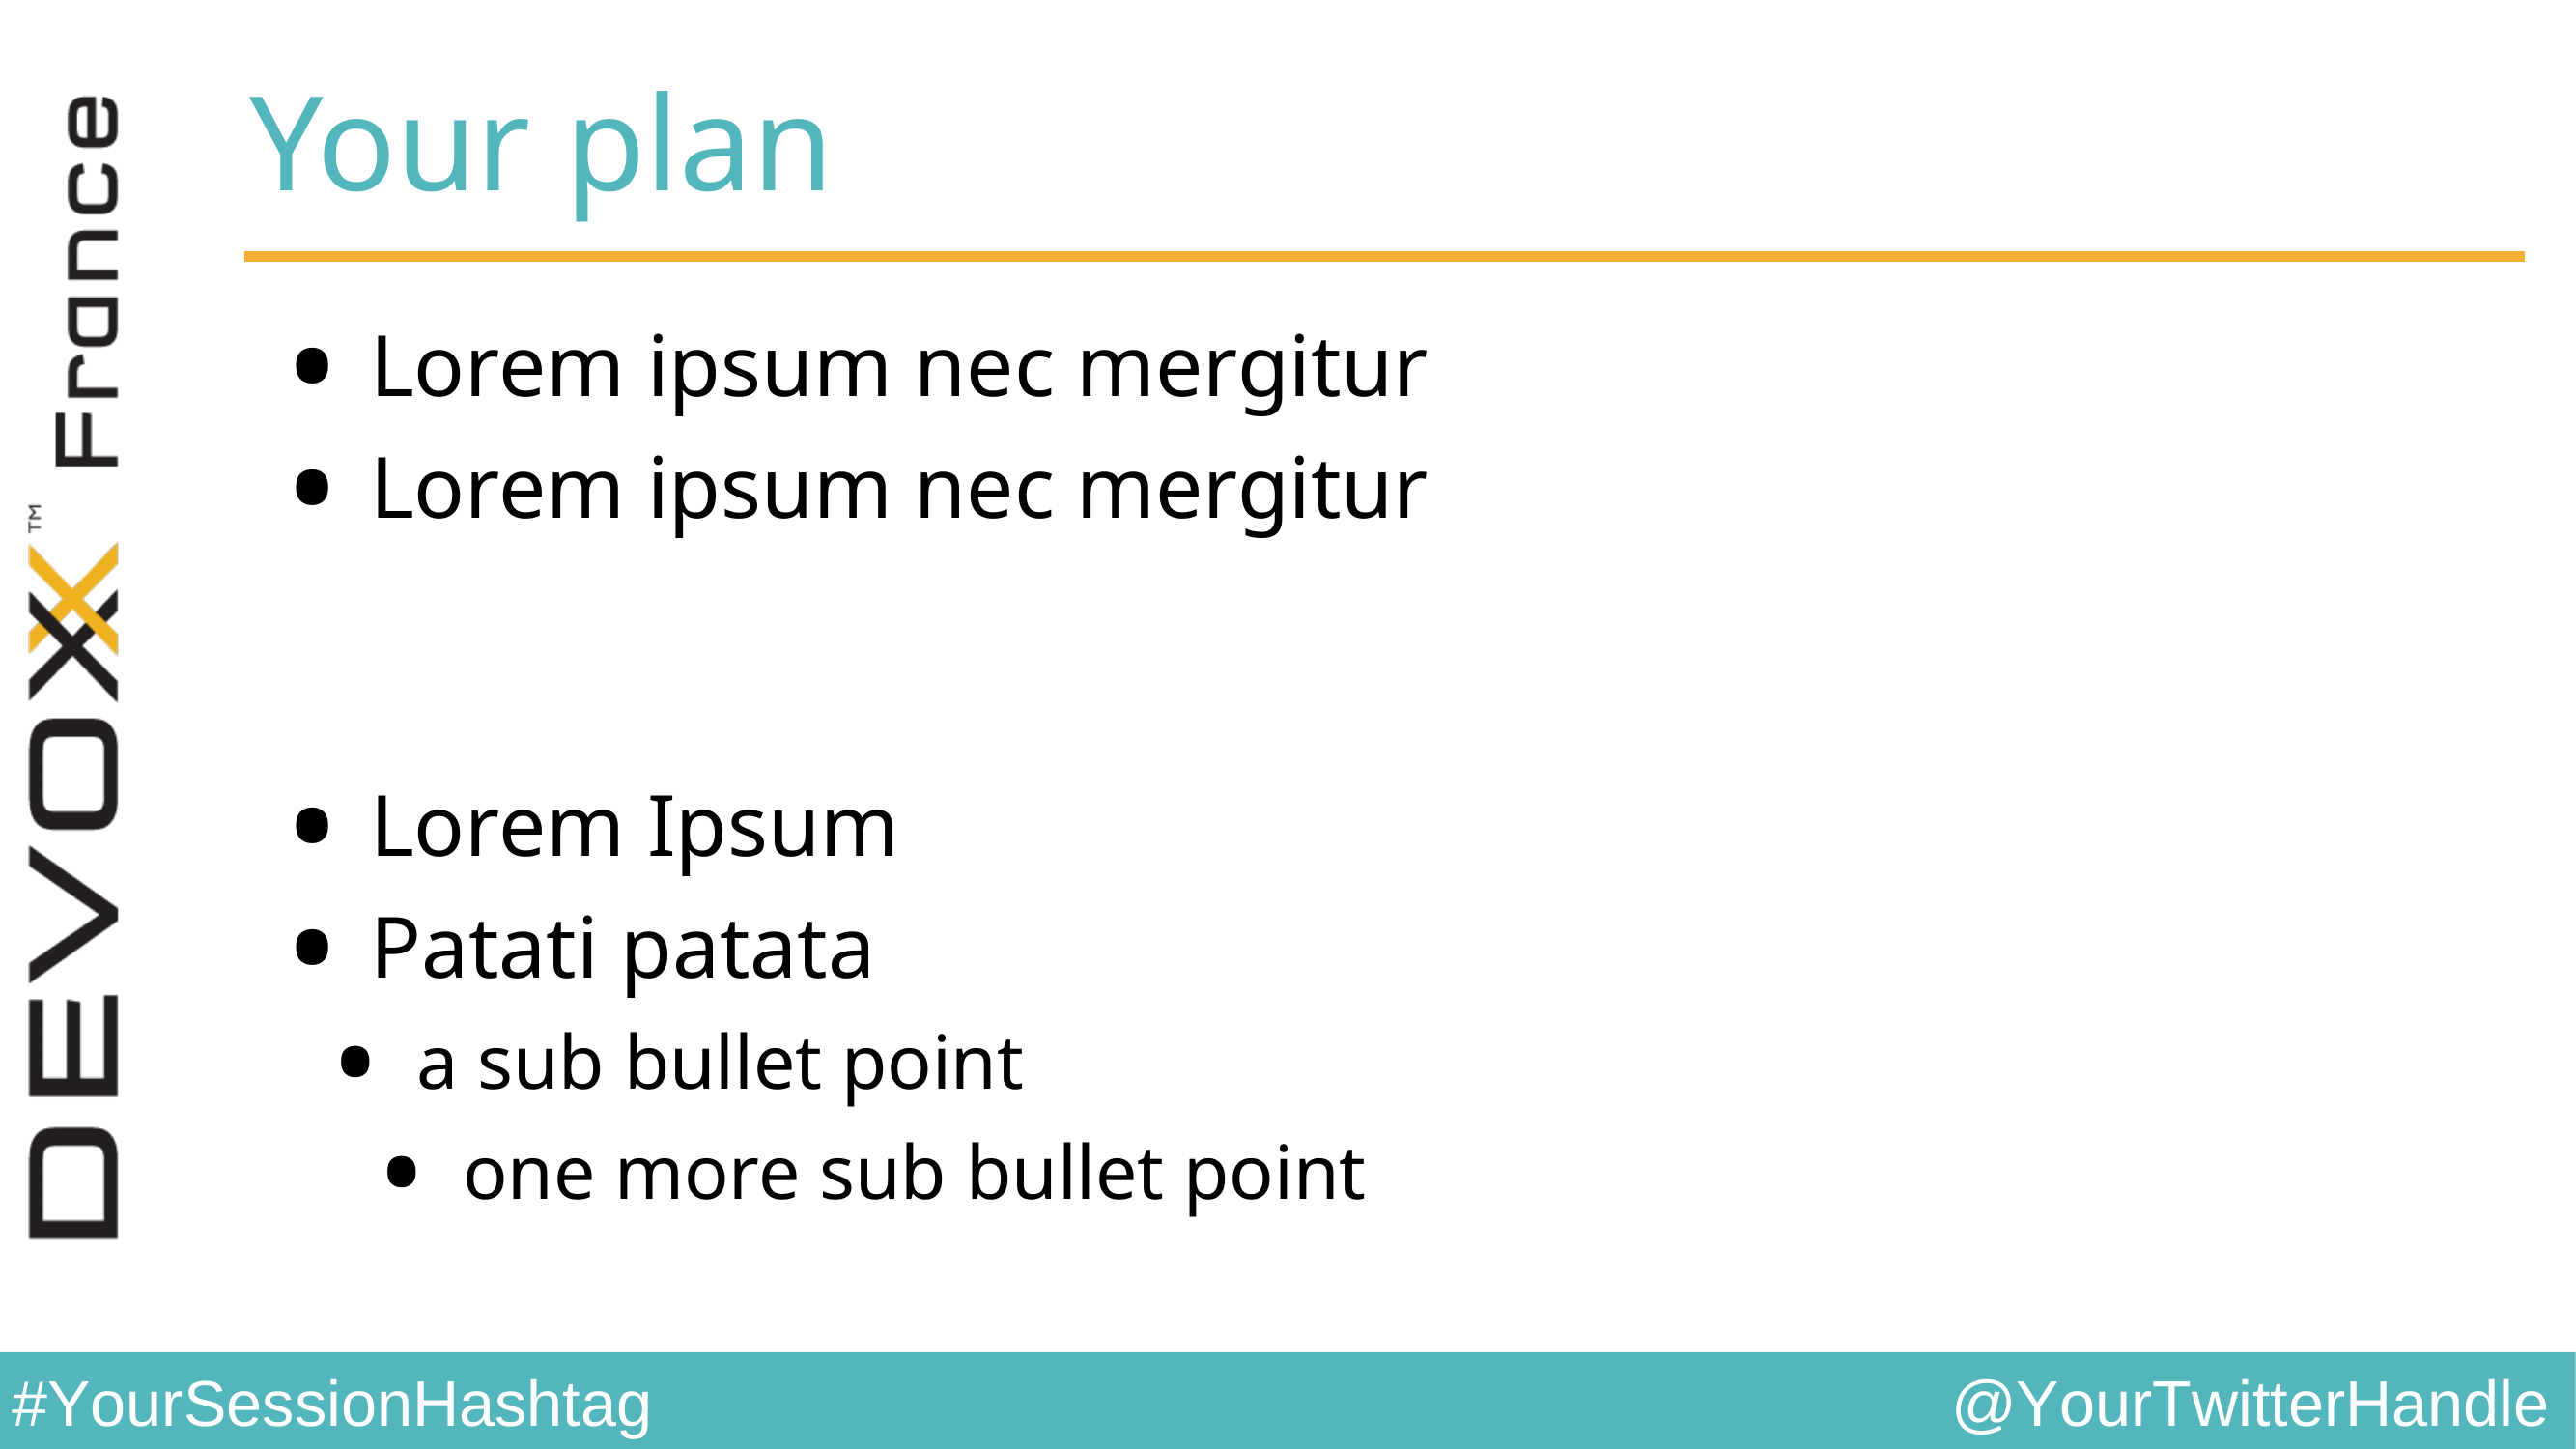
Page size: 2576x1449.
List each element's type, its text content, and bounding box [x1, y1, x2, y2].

title Your plan [249, 19, 2521, 258]
picture [0, 74, 141, 1270]
list Lorem ipsum nec mergitur Lorem ipsum nec mergitur Lorem Ipsum Patati patata a sub bullet point one more sub bullet point [251, 311, 2526, 1333]
